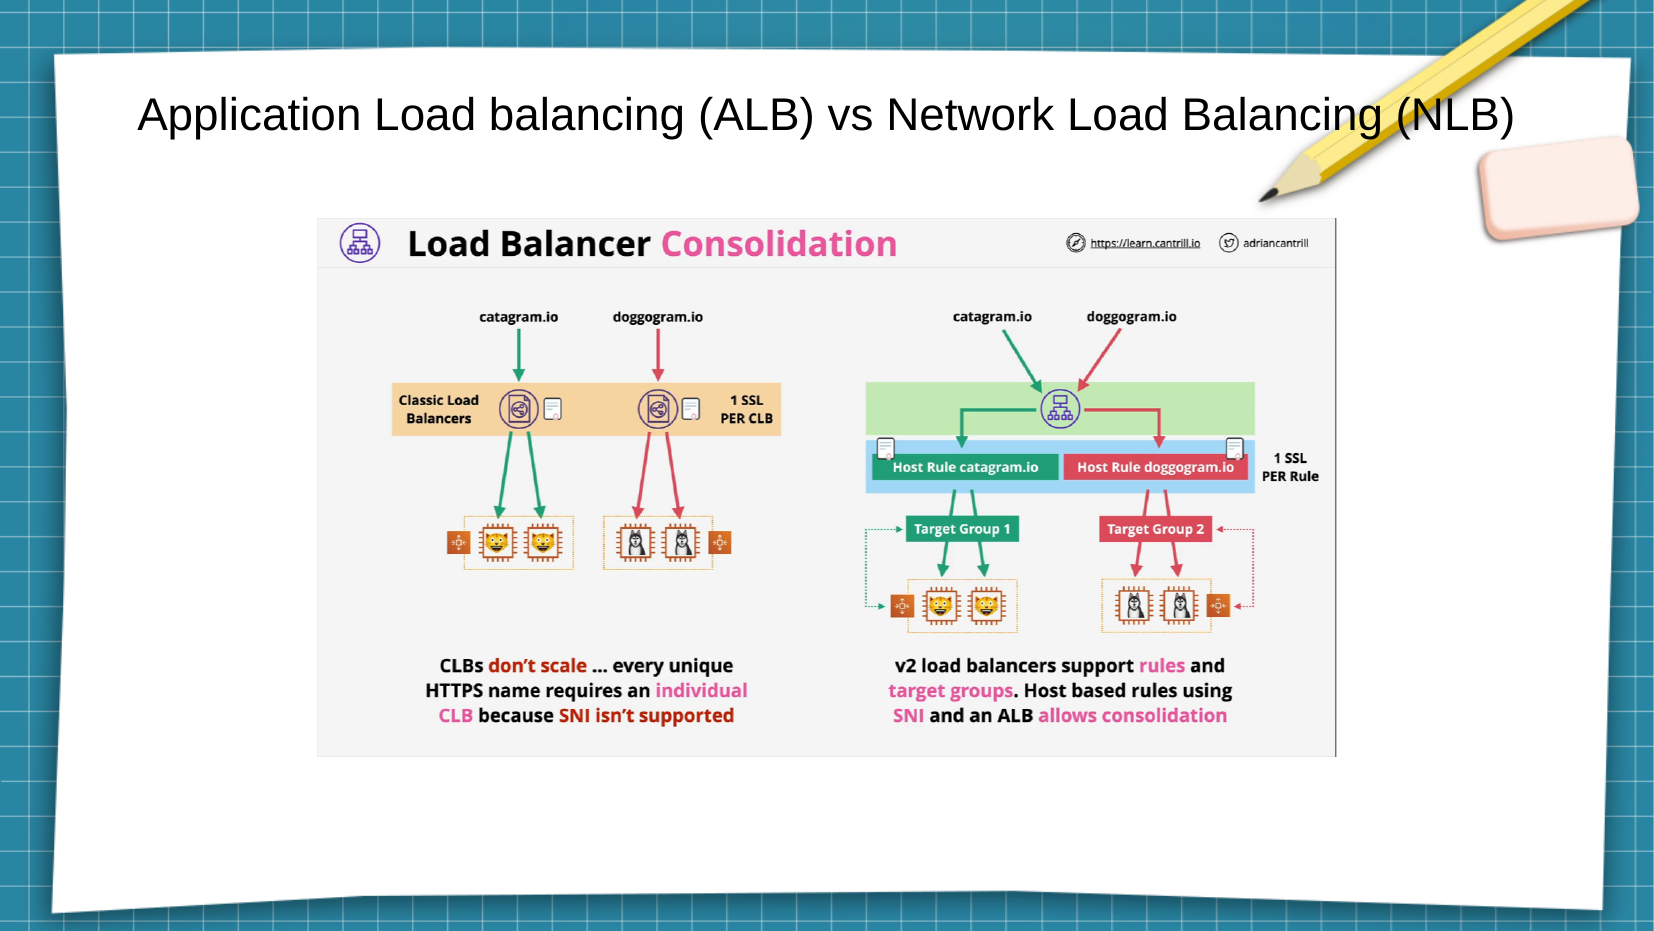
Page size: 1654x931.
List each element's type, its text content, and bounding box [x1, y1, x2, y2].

title Application Load balancing (ALB) vs Network Load Balancing (NLB) [82, 37, 1571, 193]
picture [0, 0, 1654, 931]
